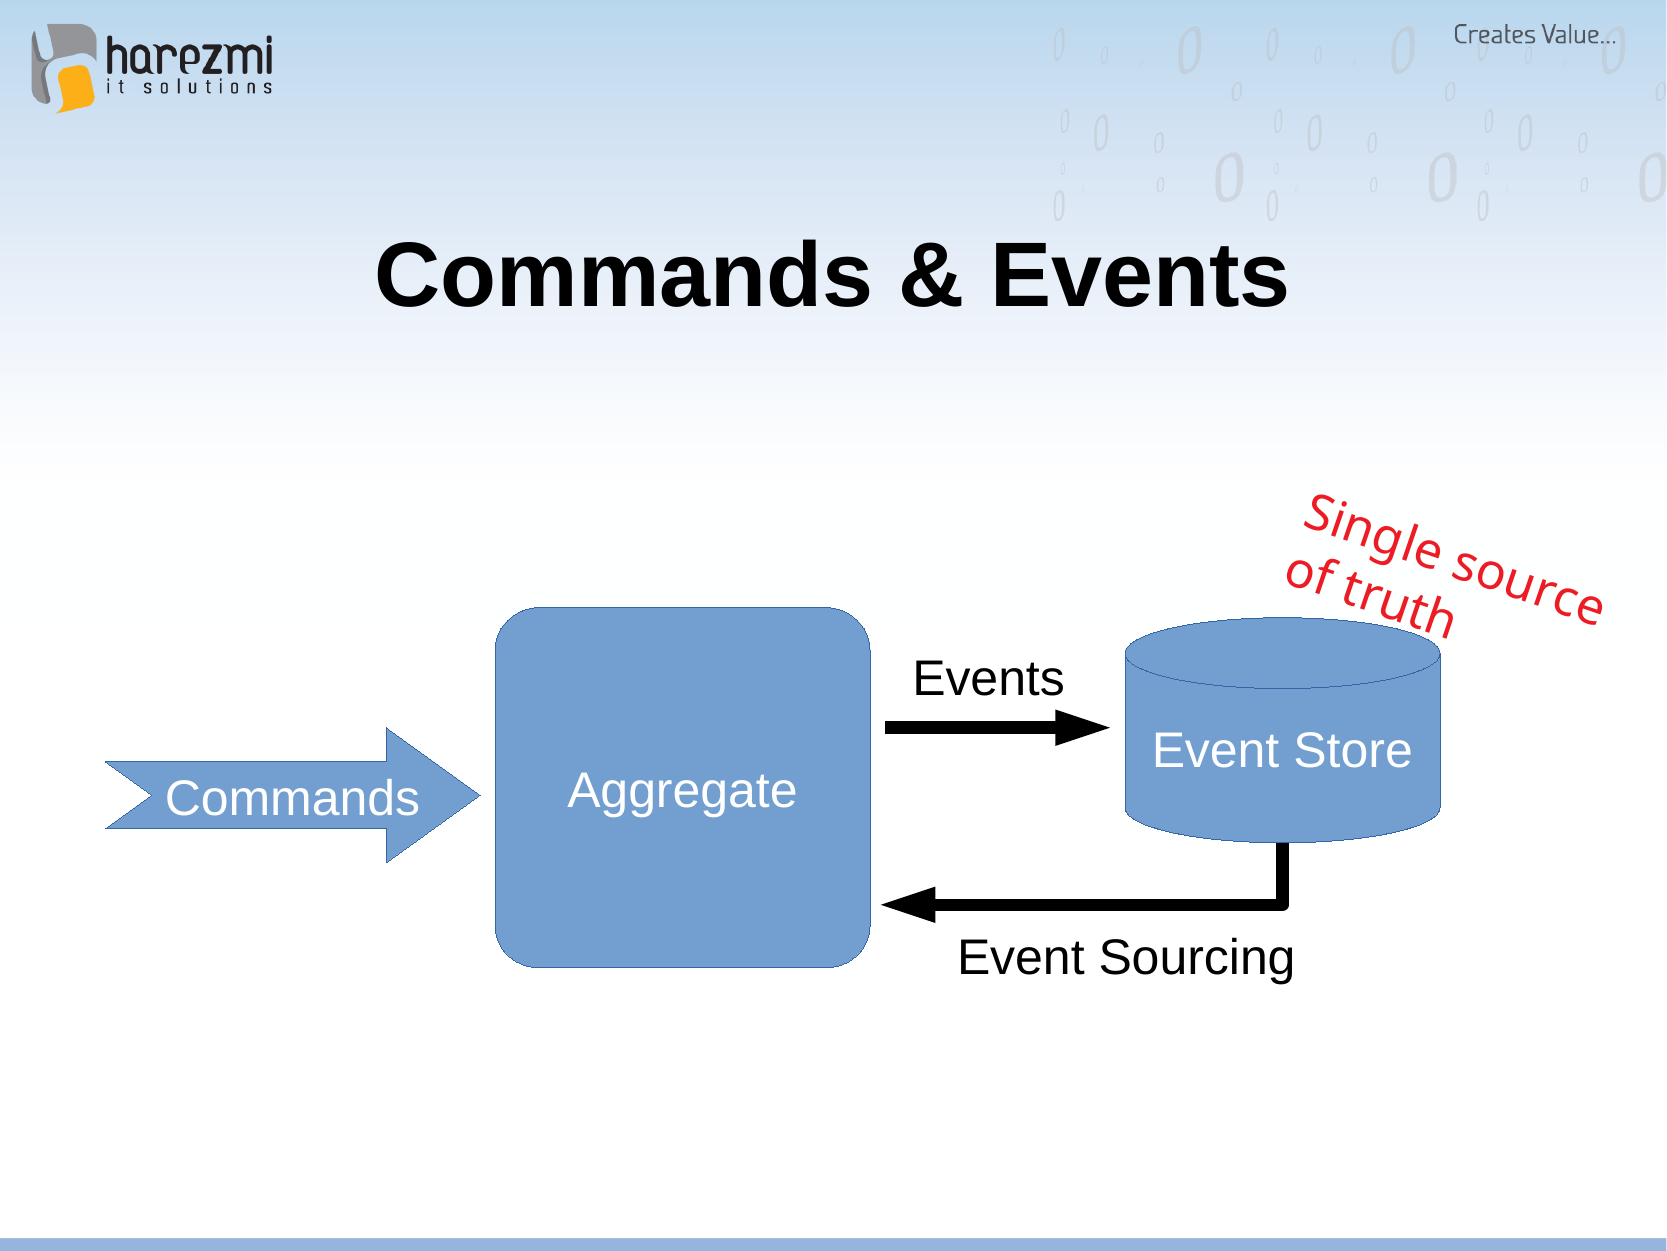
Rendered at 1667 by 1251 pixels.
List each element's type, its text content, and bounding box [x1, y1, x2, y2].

text_box Single source of truth [1262, 466, 1626, 704]
text_box Event Sourcing [942, 916, 1311, 992]
text_box Commands & Events [83, 167, 1584, 377]
text_box Event Store [1125, 617, 1441, 843]
picture [0, 0, 1667, 1251]
text_box Aggregate [495, 607, 871, 968]
text_box Events [897, 637, 1081, 713]
text_box Commands [105, 727, 481, 863]
